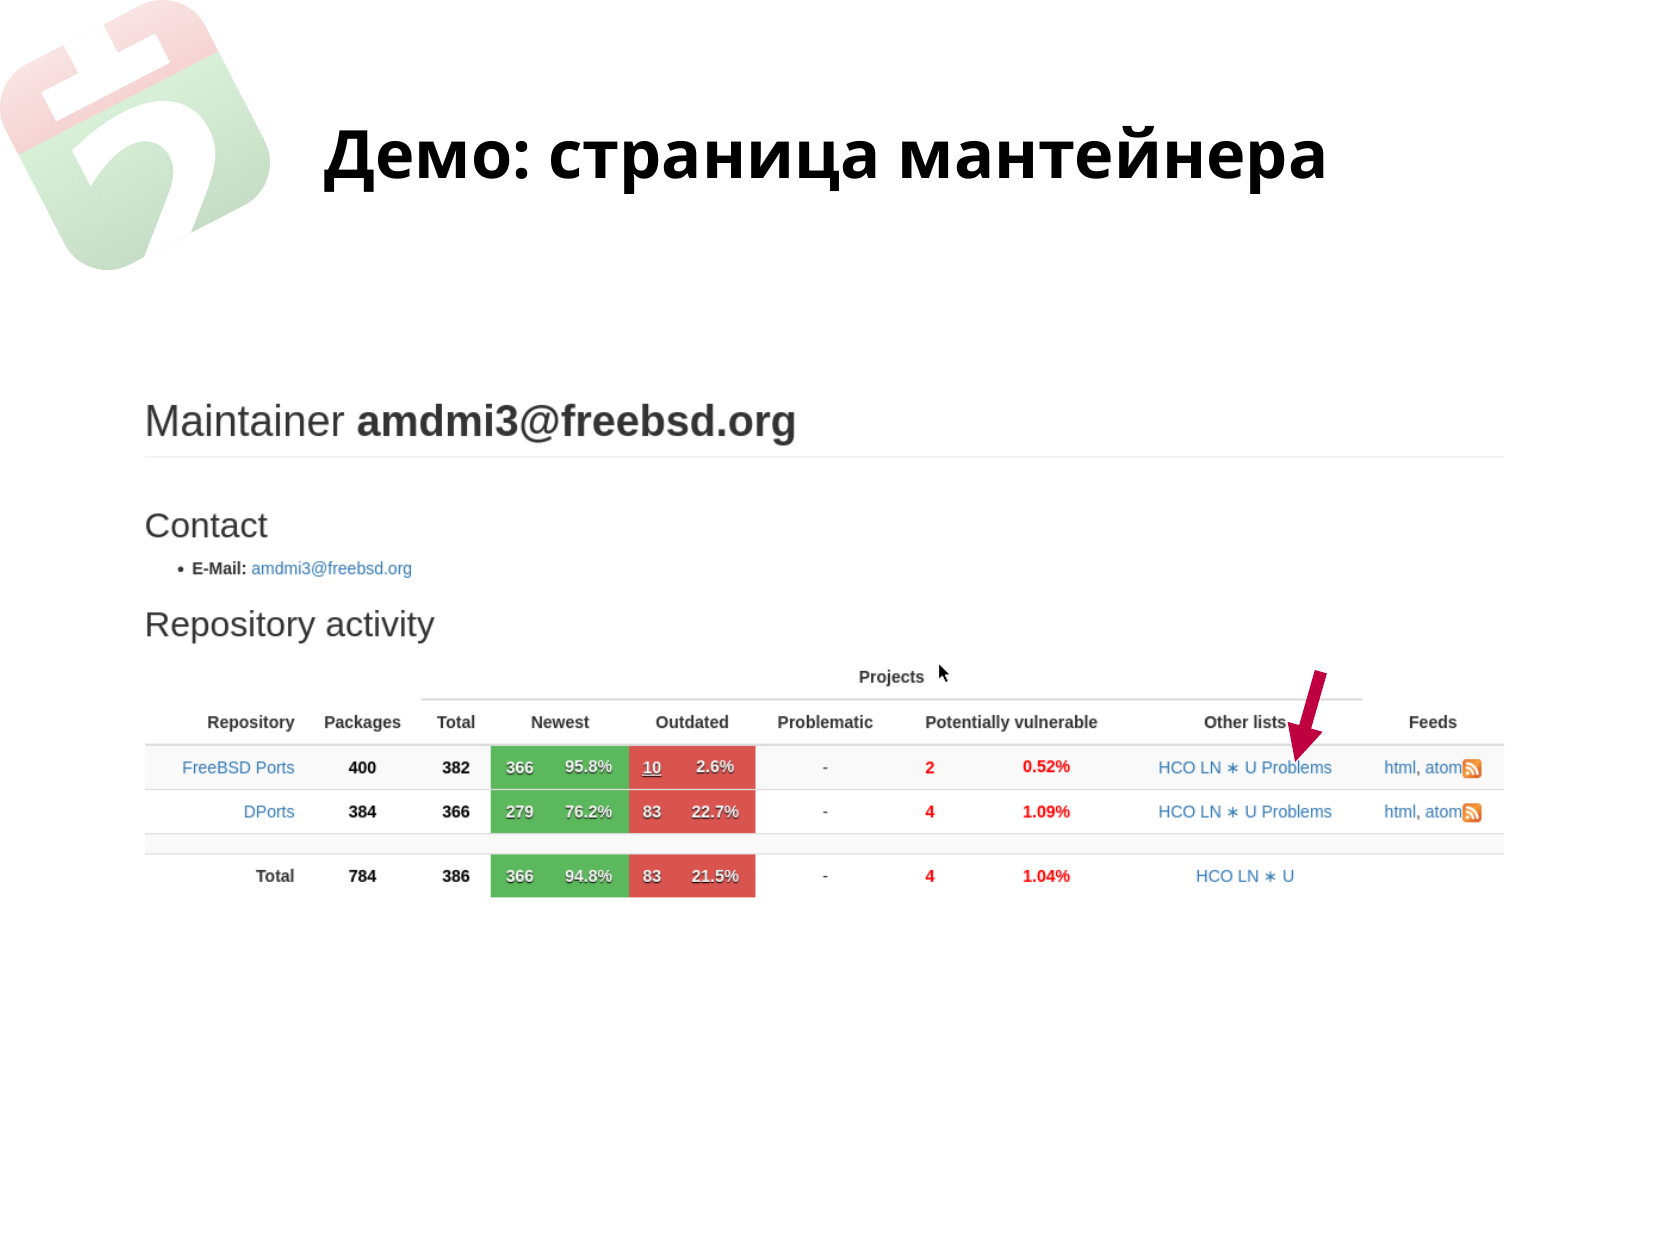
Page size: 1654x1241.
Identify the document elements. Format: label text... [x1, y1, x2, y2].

picture [132, 386, 1521, 913]
title Демо: страница мантейнера [82, 49, 1571, 257]
